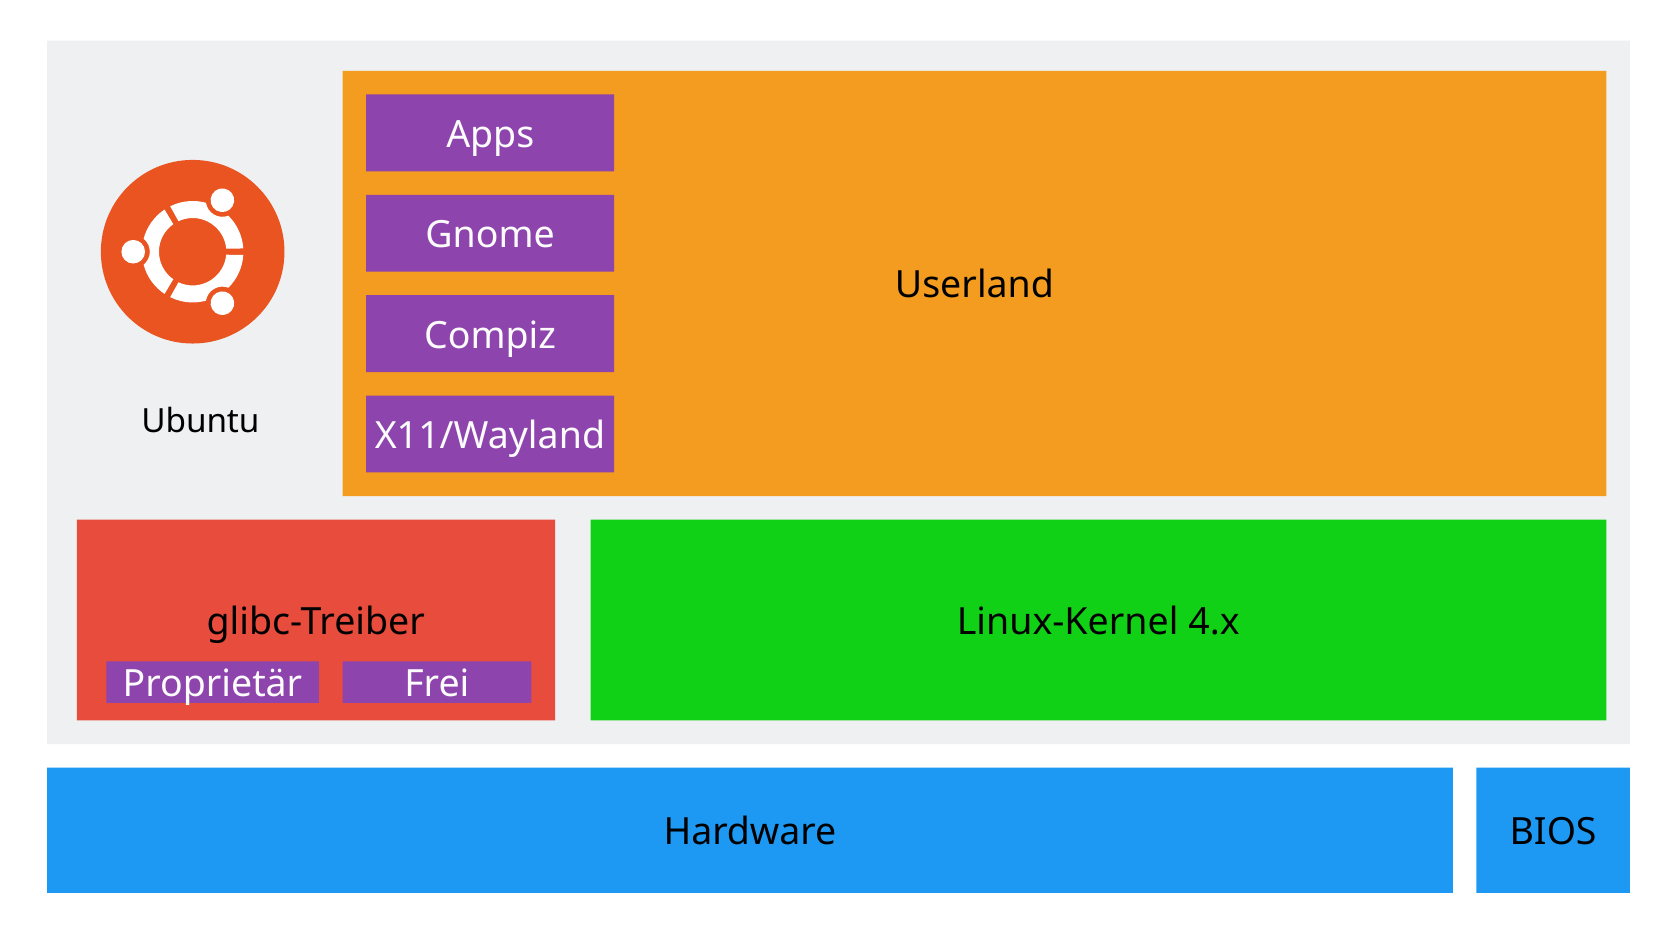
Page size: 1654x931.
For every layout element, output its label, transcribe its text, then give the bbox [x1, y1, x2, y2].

text_box X11/Wayland [366, 395, 615, 473]
text_box Ubuntu [126, 389, 270, 442]
picture [54, 113, 331, 390]
text_box Hardware [47, 767, 1453, 893]
text_box Proprietär [106, 661, 319, 703]
text_box [47, 40, 1630, 745]
text_box glibc-Treiber [76, 519, 556, 721]
text_box Userland [342, 70, 1607, 497]
text_box Compiz [366, 295, 615, 373]
text_box Apps [366, 94, 615, 172]
text_box Frei [342, 661, 532, 703]
text_box BIOS [1476, 767, 1630, 893]
text_box Linux-Kernel 4.x [590, 519, 1607, 721]
text_box Gnome [366, 194, 615, 272]
